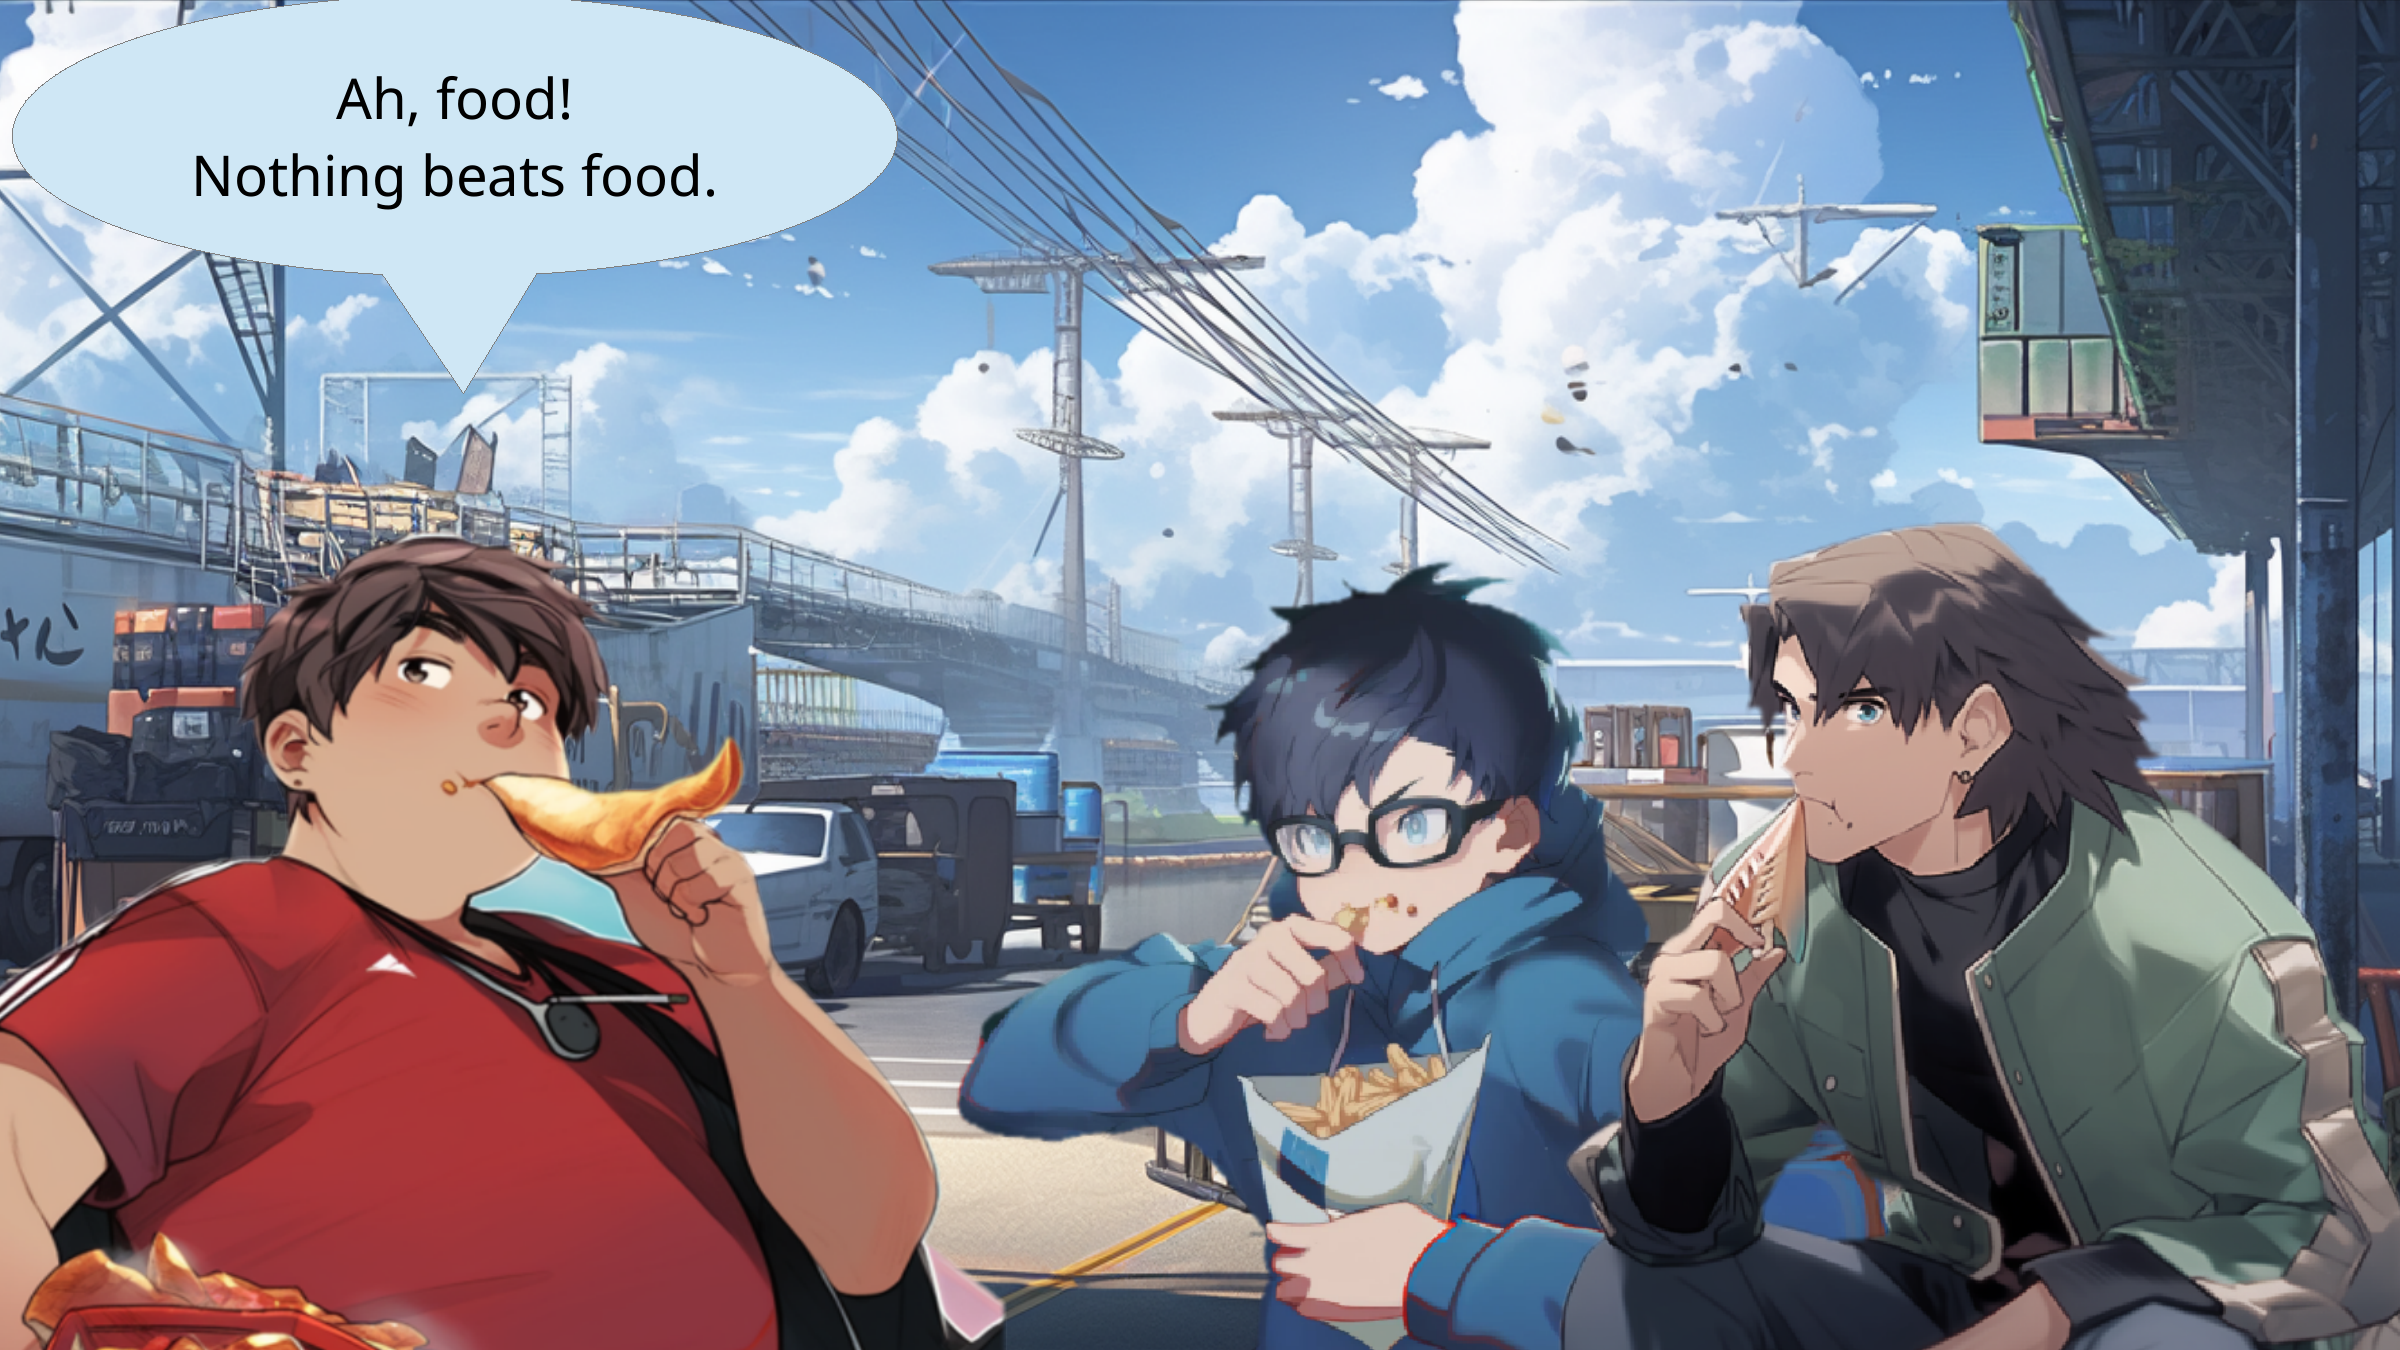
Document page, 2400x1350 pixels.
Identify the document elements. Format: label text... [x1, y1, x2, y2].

picture [0, 0, 2400, 1350]
text_box Ah, food! Nothing beats food. [12, 0, 898, 394]
